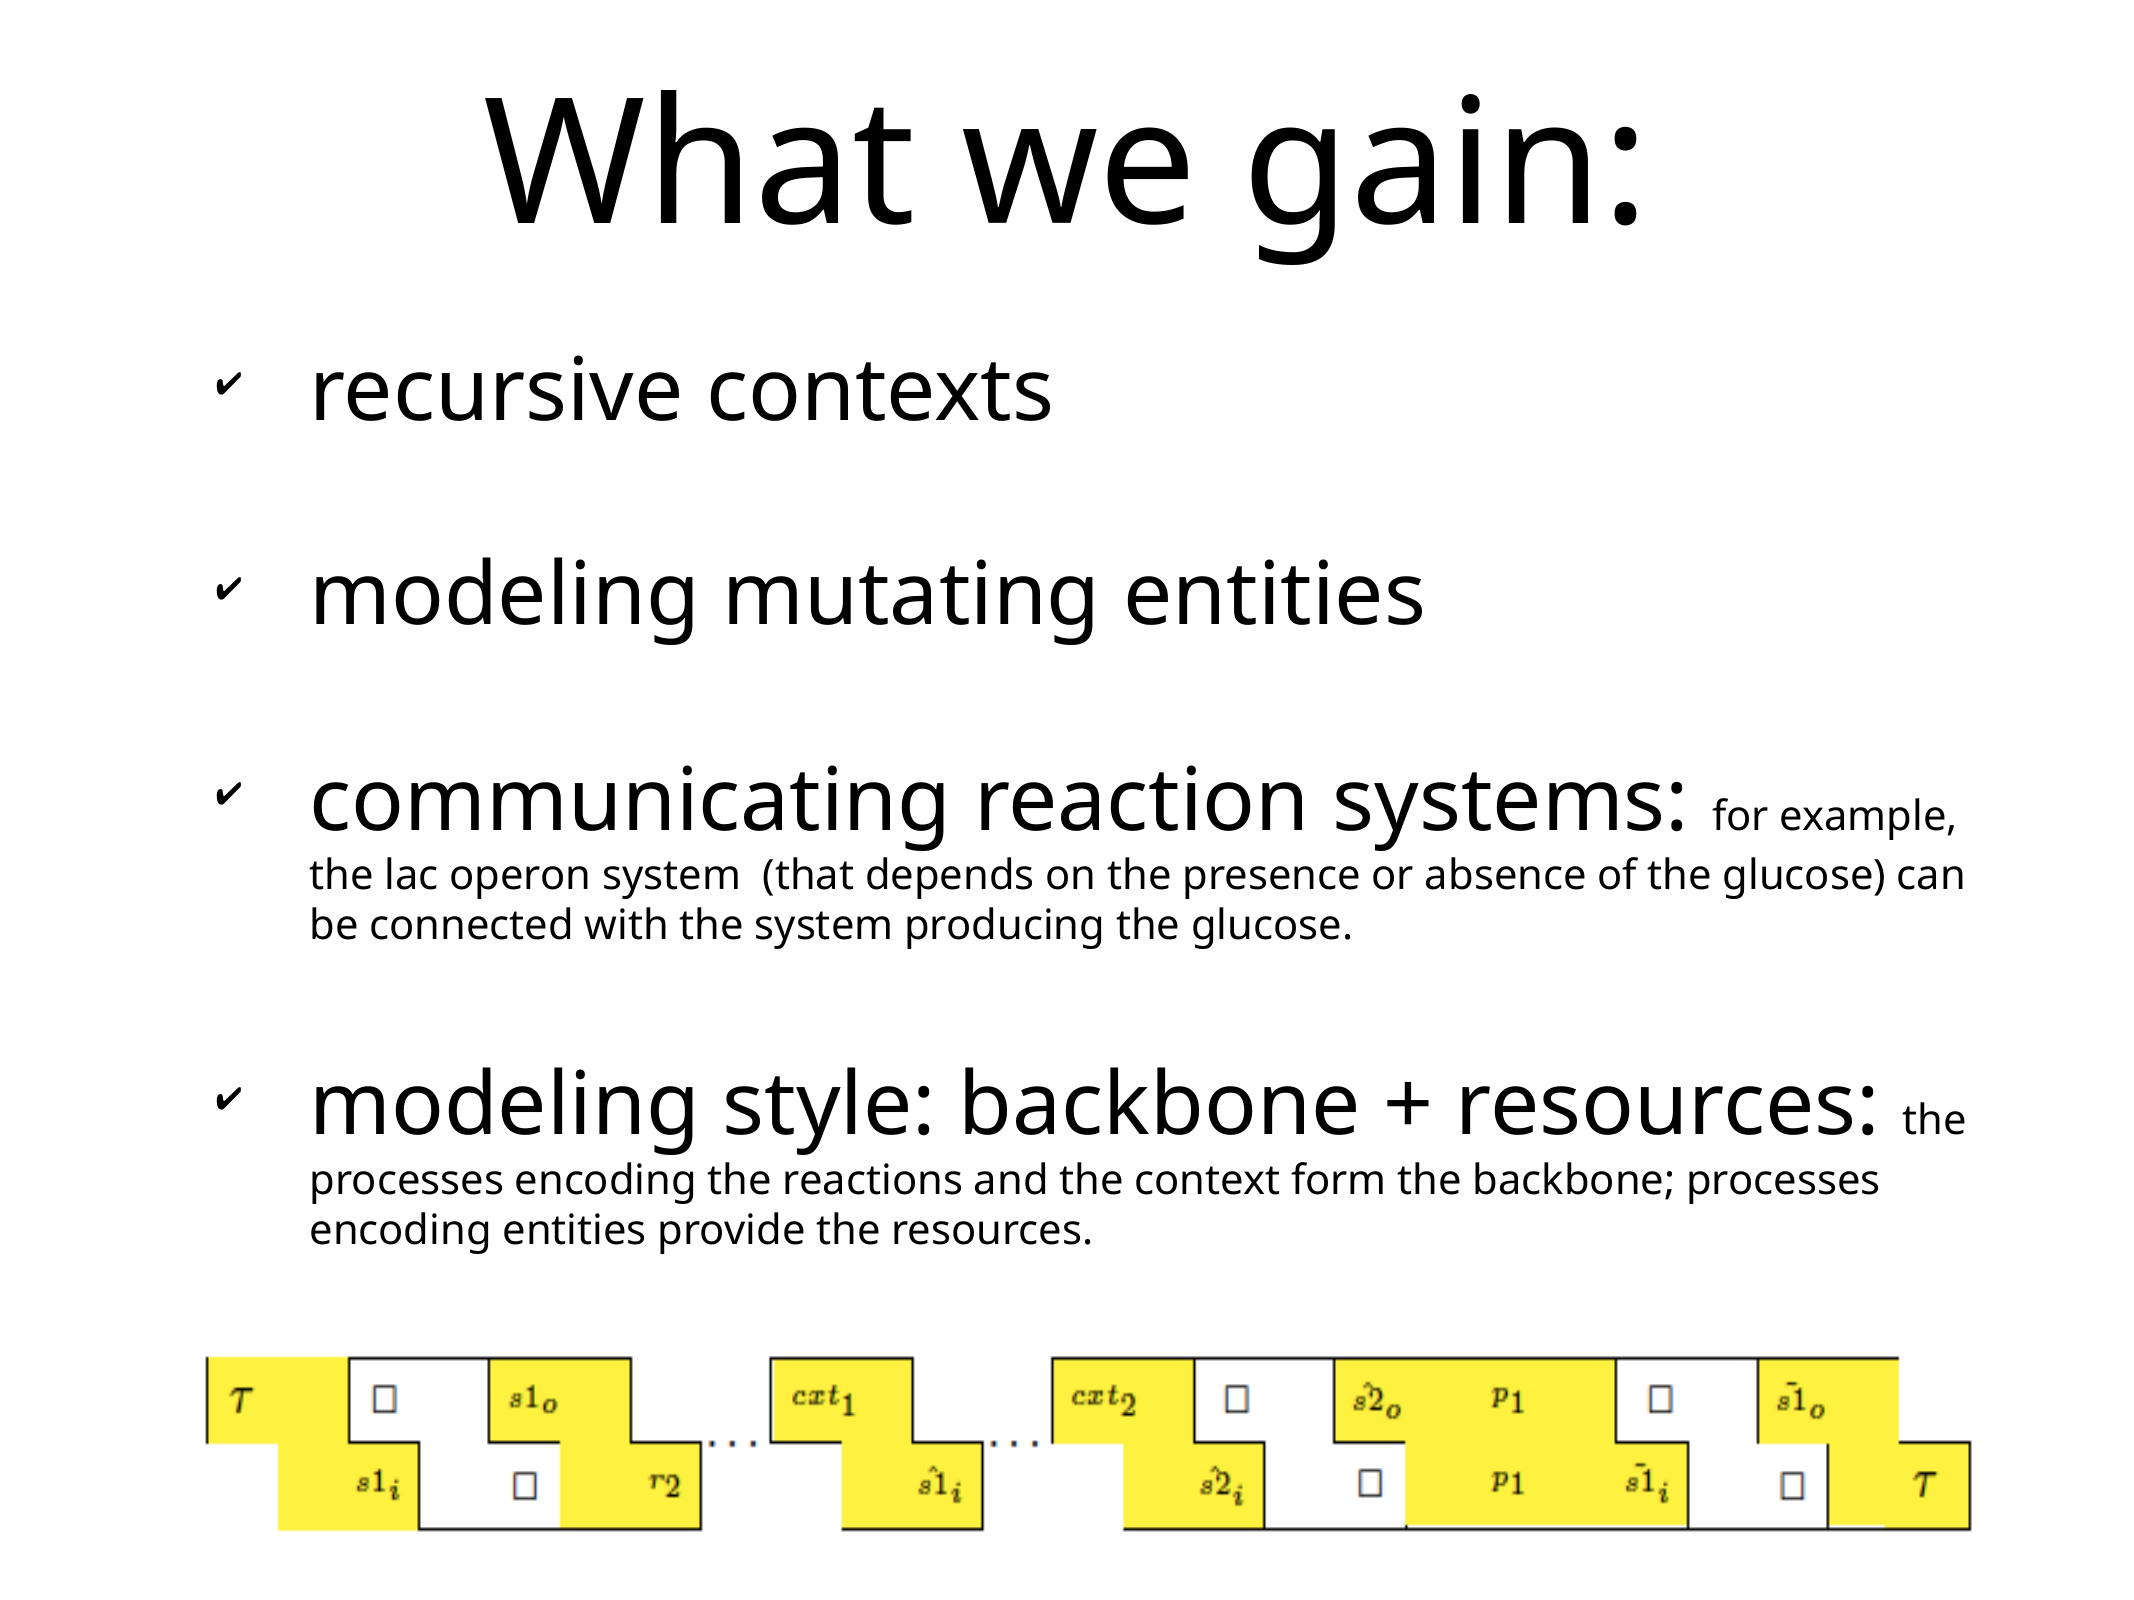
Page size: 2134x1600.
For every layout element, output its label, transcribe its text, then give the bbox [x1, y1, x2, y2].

title What we gain: [208, 41, 1925, 308]
picture [188, 1313, 1981, 1554]
list recursive contexts modeling mutating entities communicating reaction systems: for example, the lac operon system (that depends on the presence or absence of the glucose) can be connected with the system producing the glucose. modeling style: backbone + resources: the processes encoding the reactions and the context form the backbone; processes encoding entities provide the resources. [83, 325, 1990, 1226]
